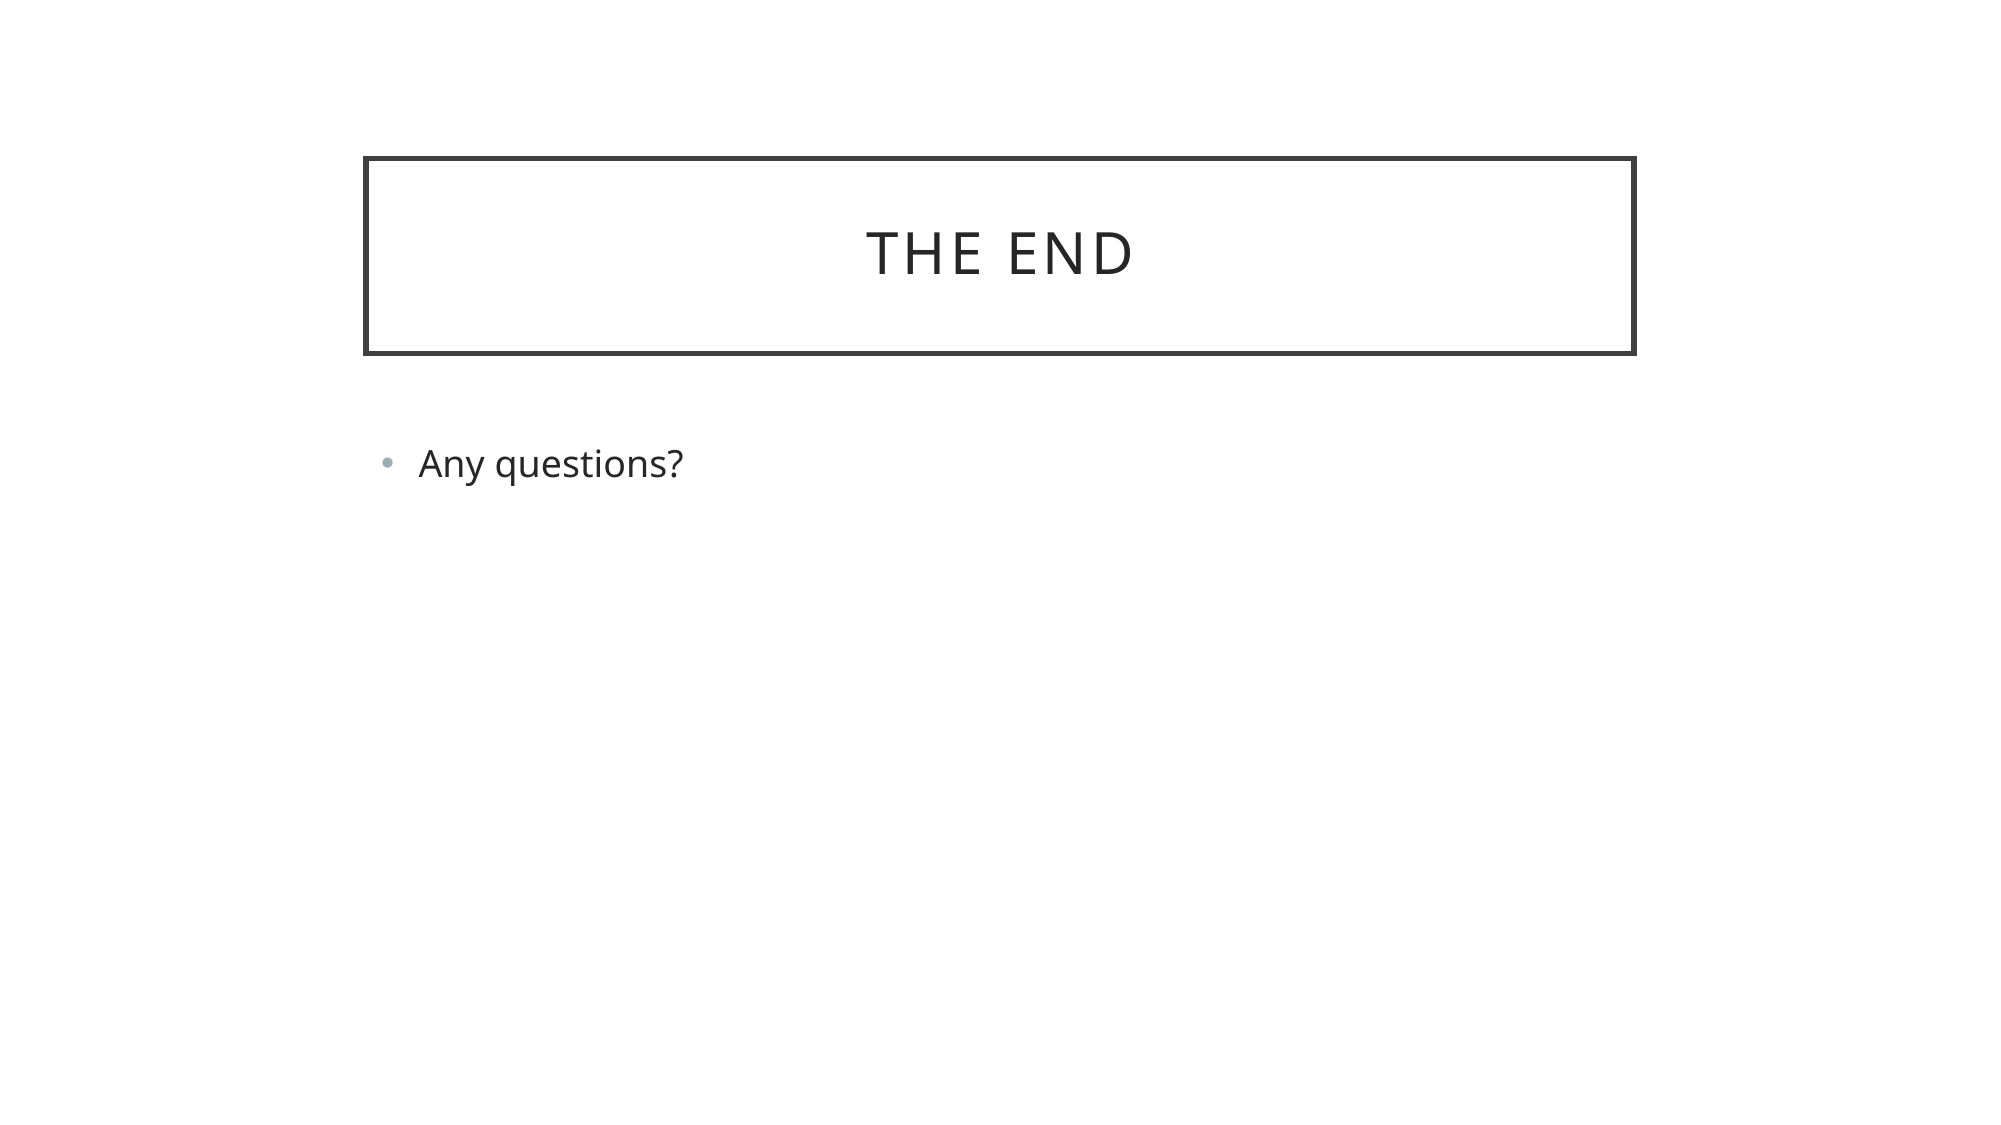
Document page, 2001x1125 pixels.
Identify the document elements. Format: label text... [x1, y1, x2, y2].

title The end [366, 158, 1634, 354]
list Any questions? [366, 432, 1634, 942]
